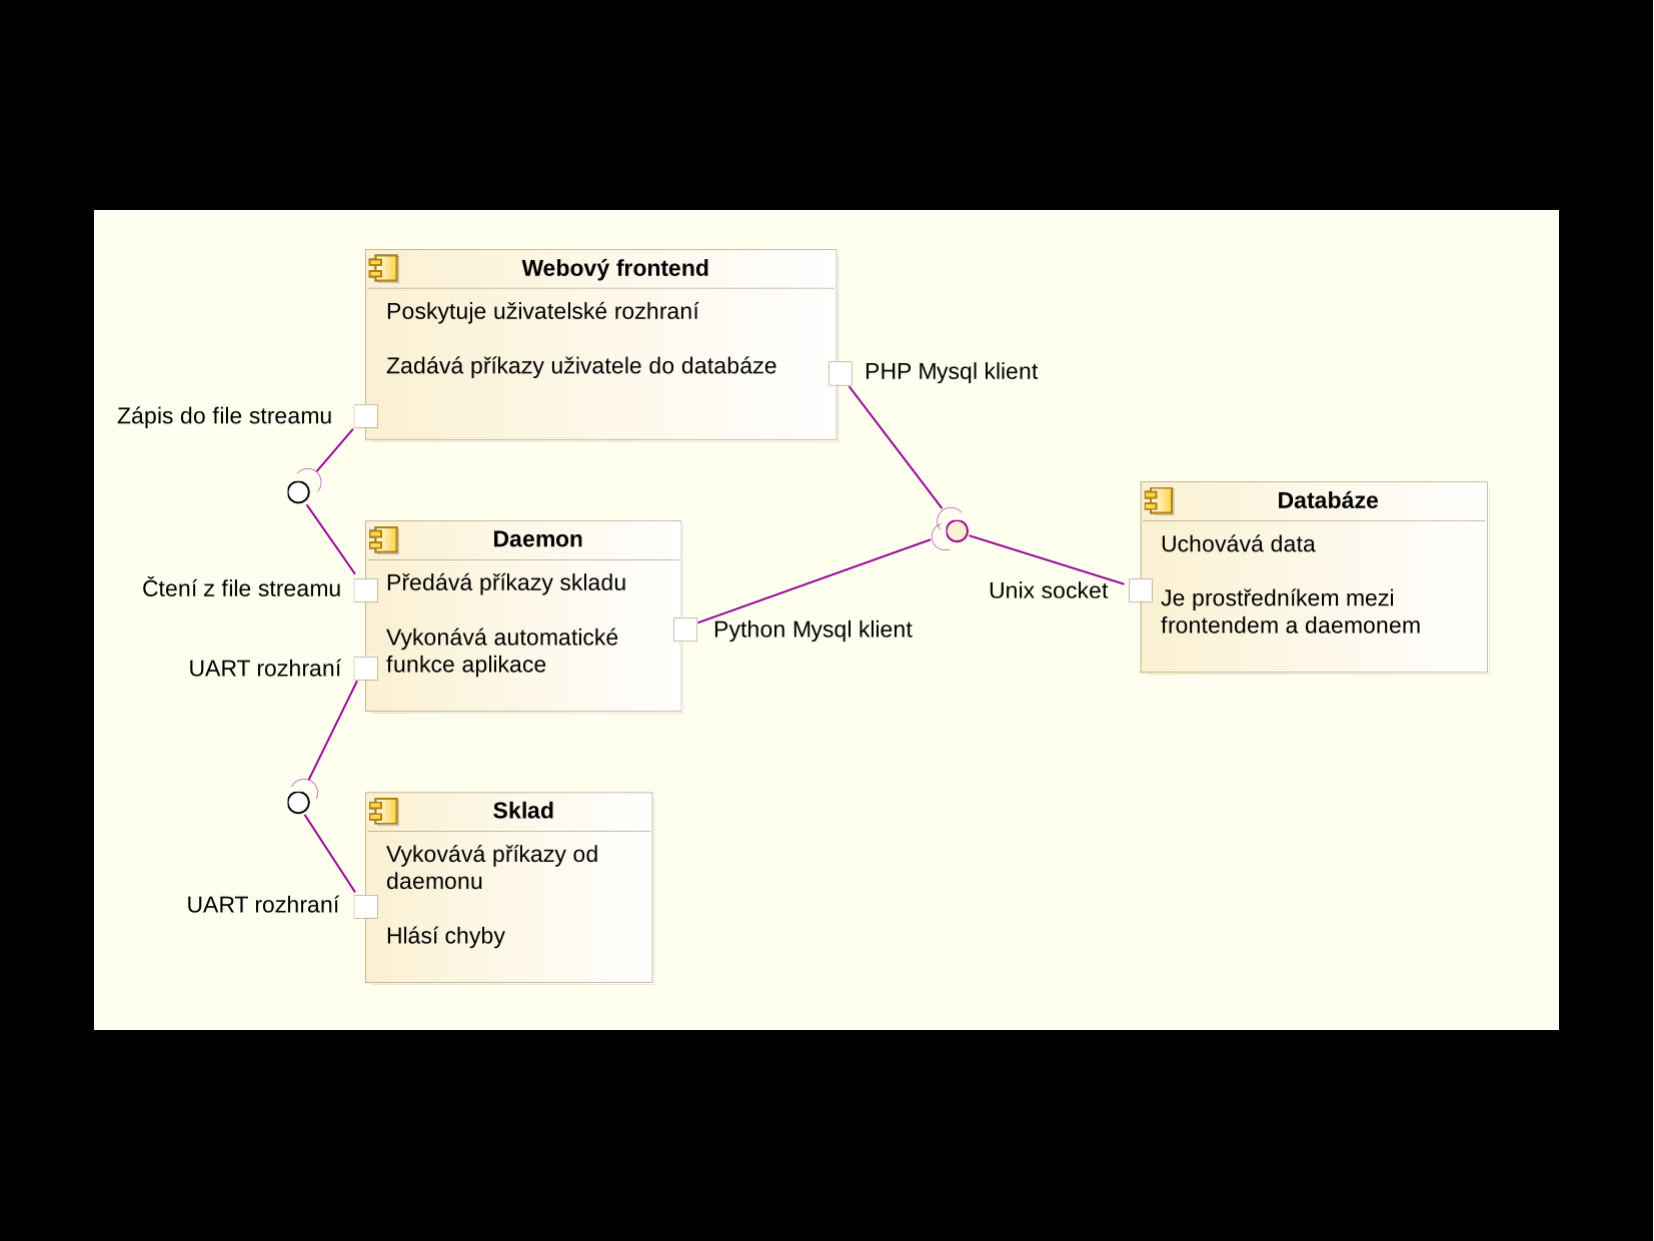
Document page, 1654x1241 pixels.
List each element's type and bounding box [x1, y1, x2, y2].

picture [94, 210, 1559, 1030]
